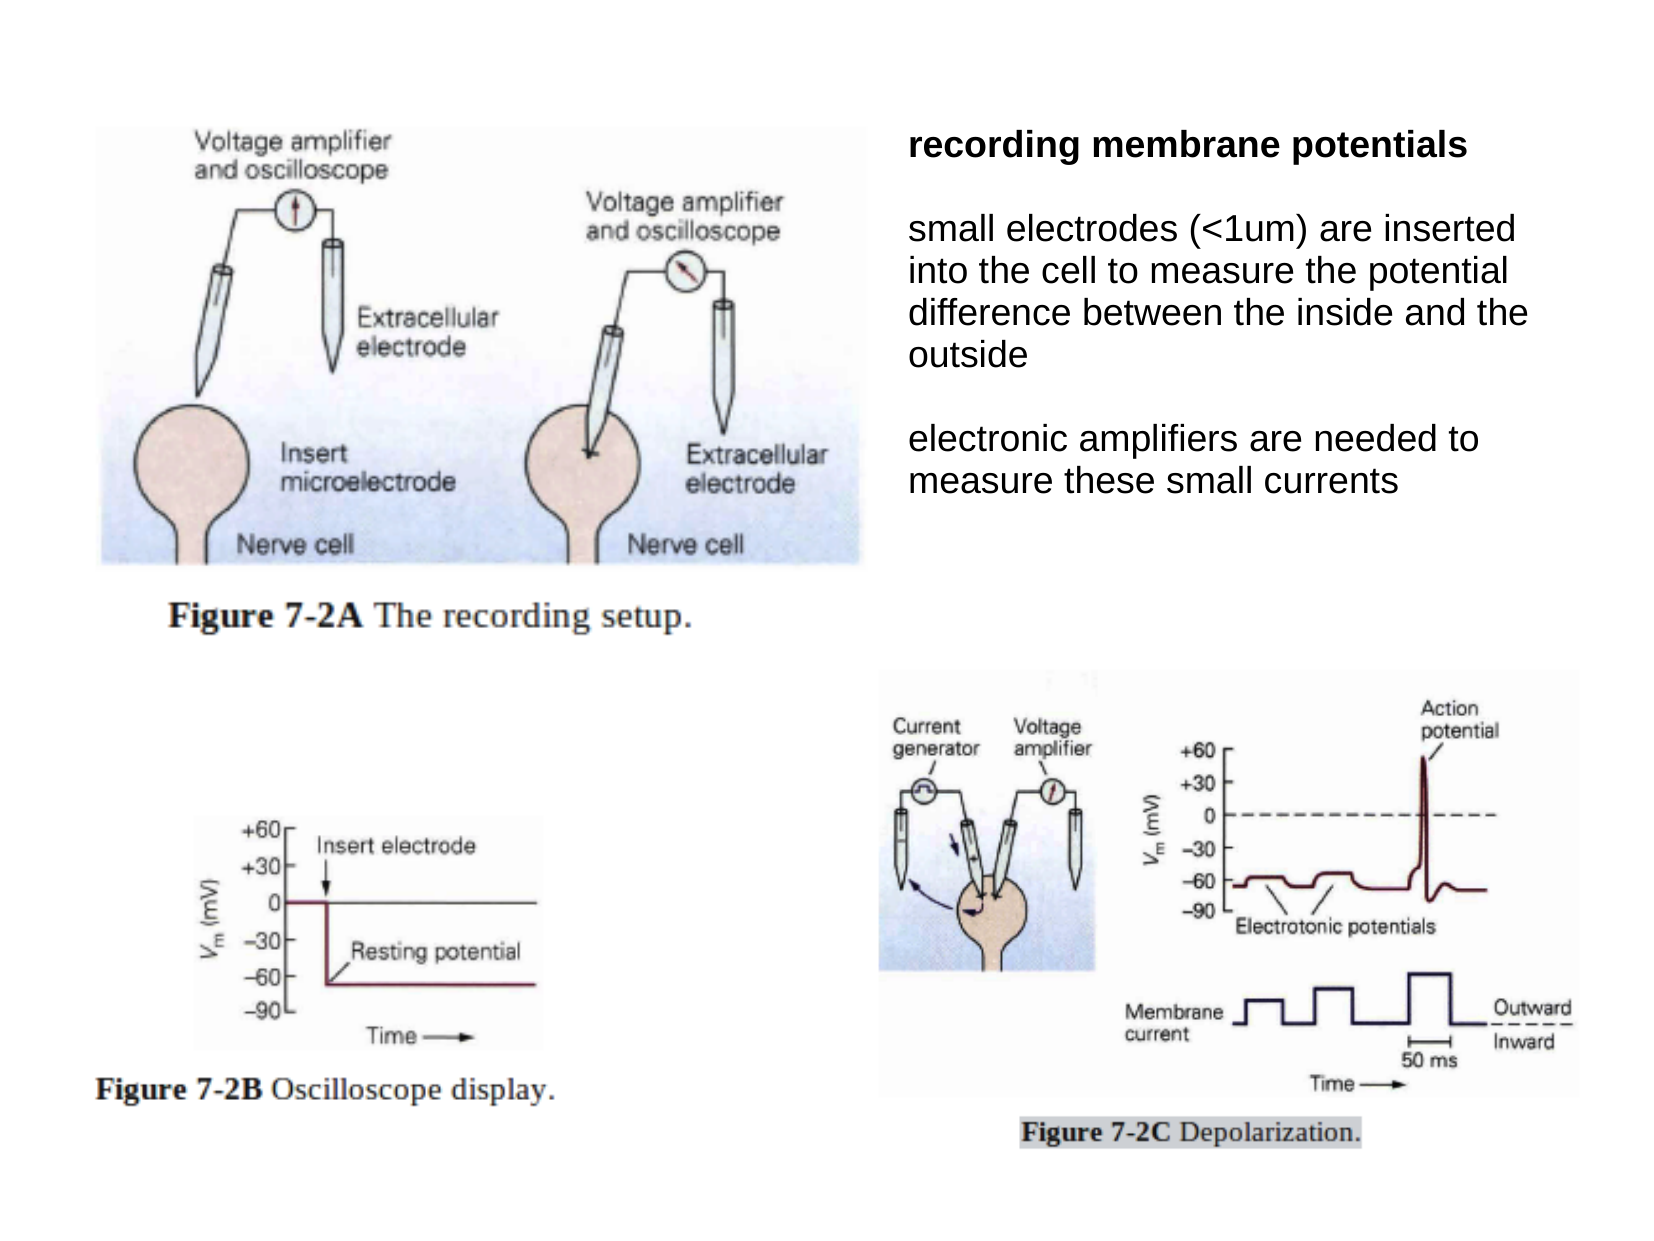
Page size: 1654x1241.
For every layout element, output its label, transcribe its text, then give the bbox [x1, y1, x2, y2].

text_box recording membrane potentials small electrodes (<1um) are inserted into the cell to measure the potential difference between the inside and the outside electronic amplifiers are needed to measure these small currents [893, 116, 1597, 509]
picture [81, 789, 606, 1130]
picture [50, 93, 1600, 1170]
